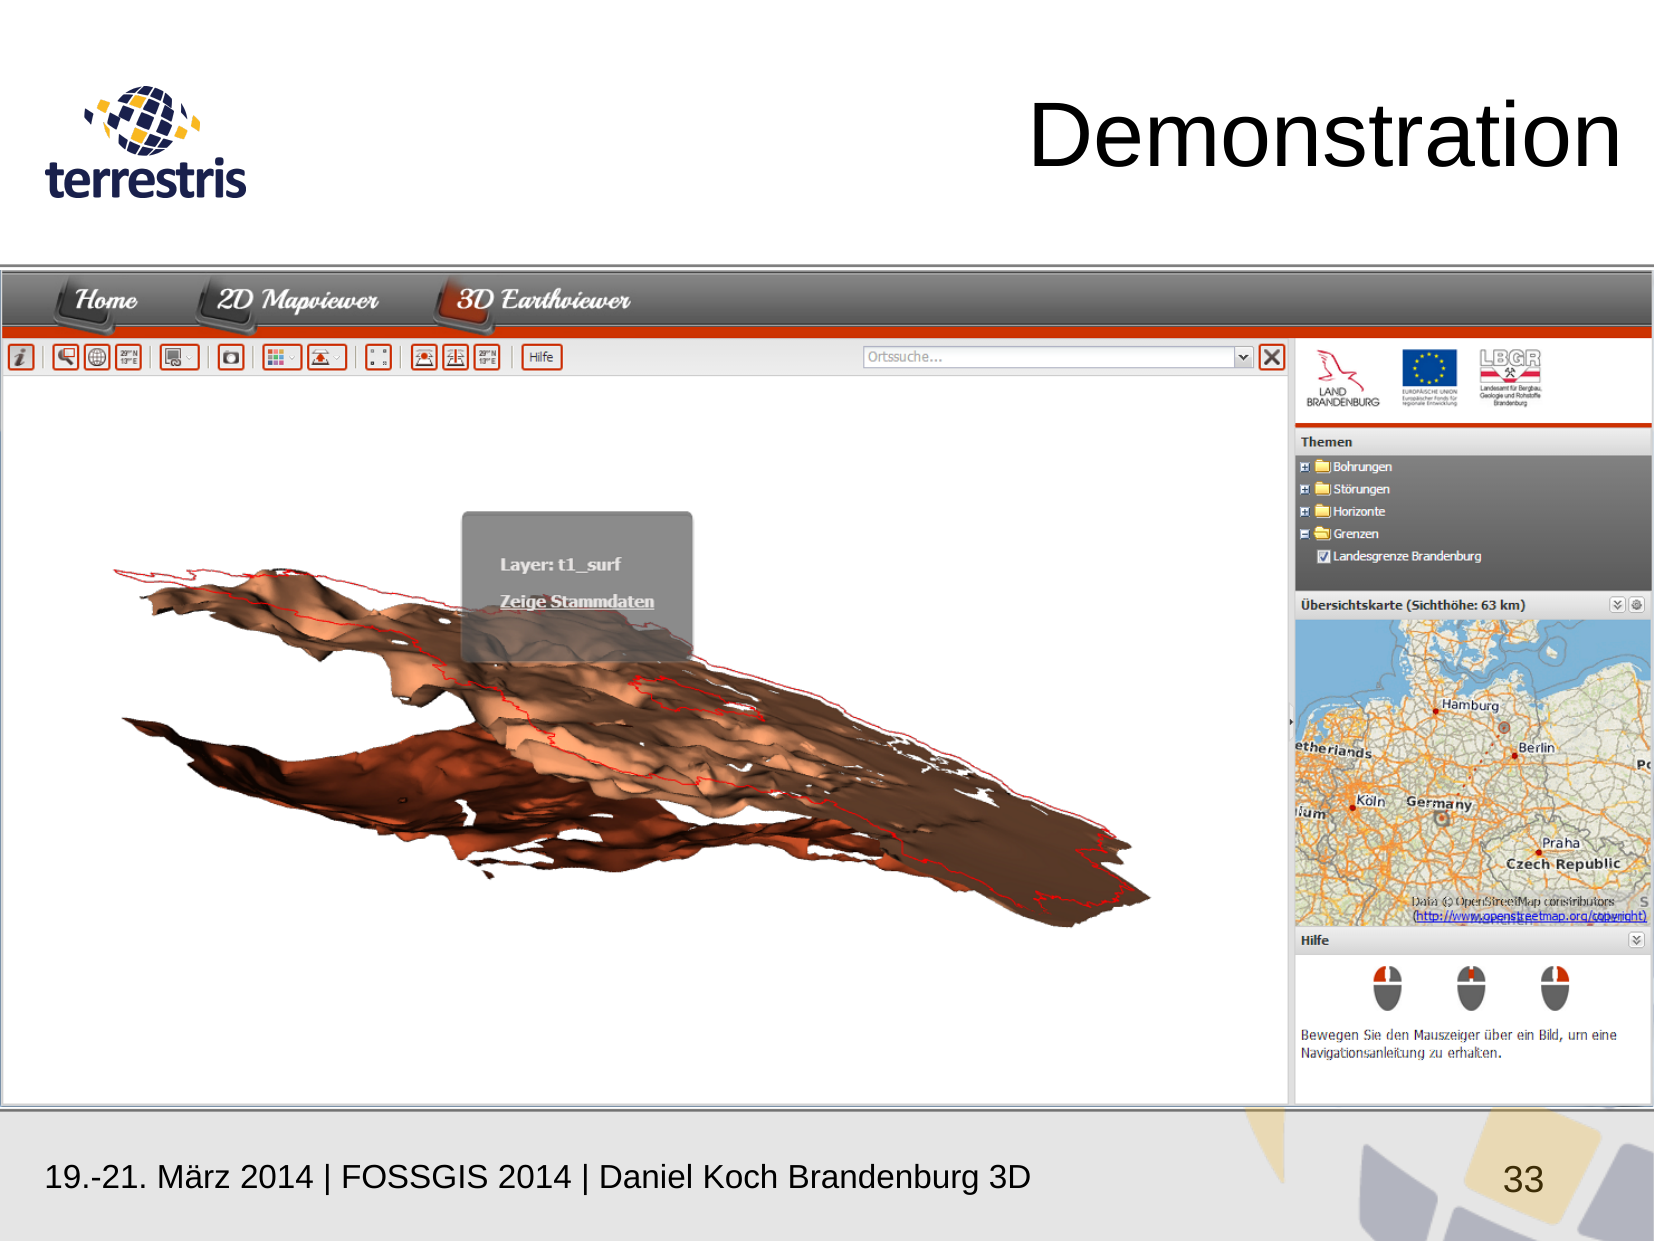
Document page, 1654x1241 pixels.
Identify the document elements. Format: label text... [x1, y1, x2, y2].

title Demonstration [295, 31, 1624, 239]
picture [45, 86, 246, 198]
picture [0, 270, 1654, 1241]
